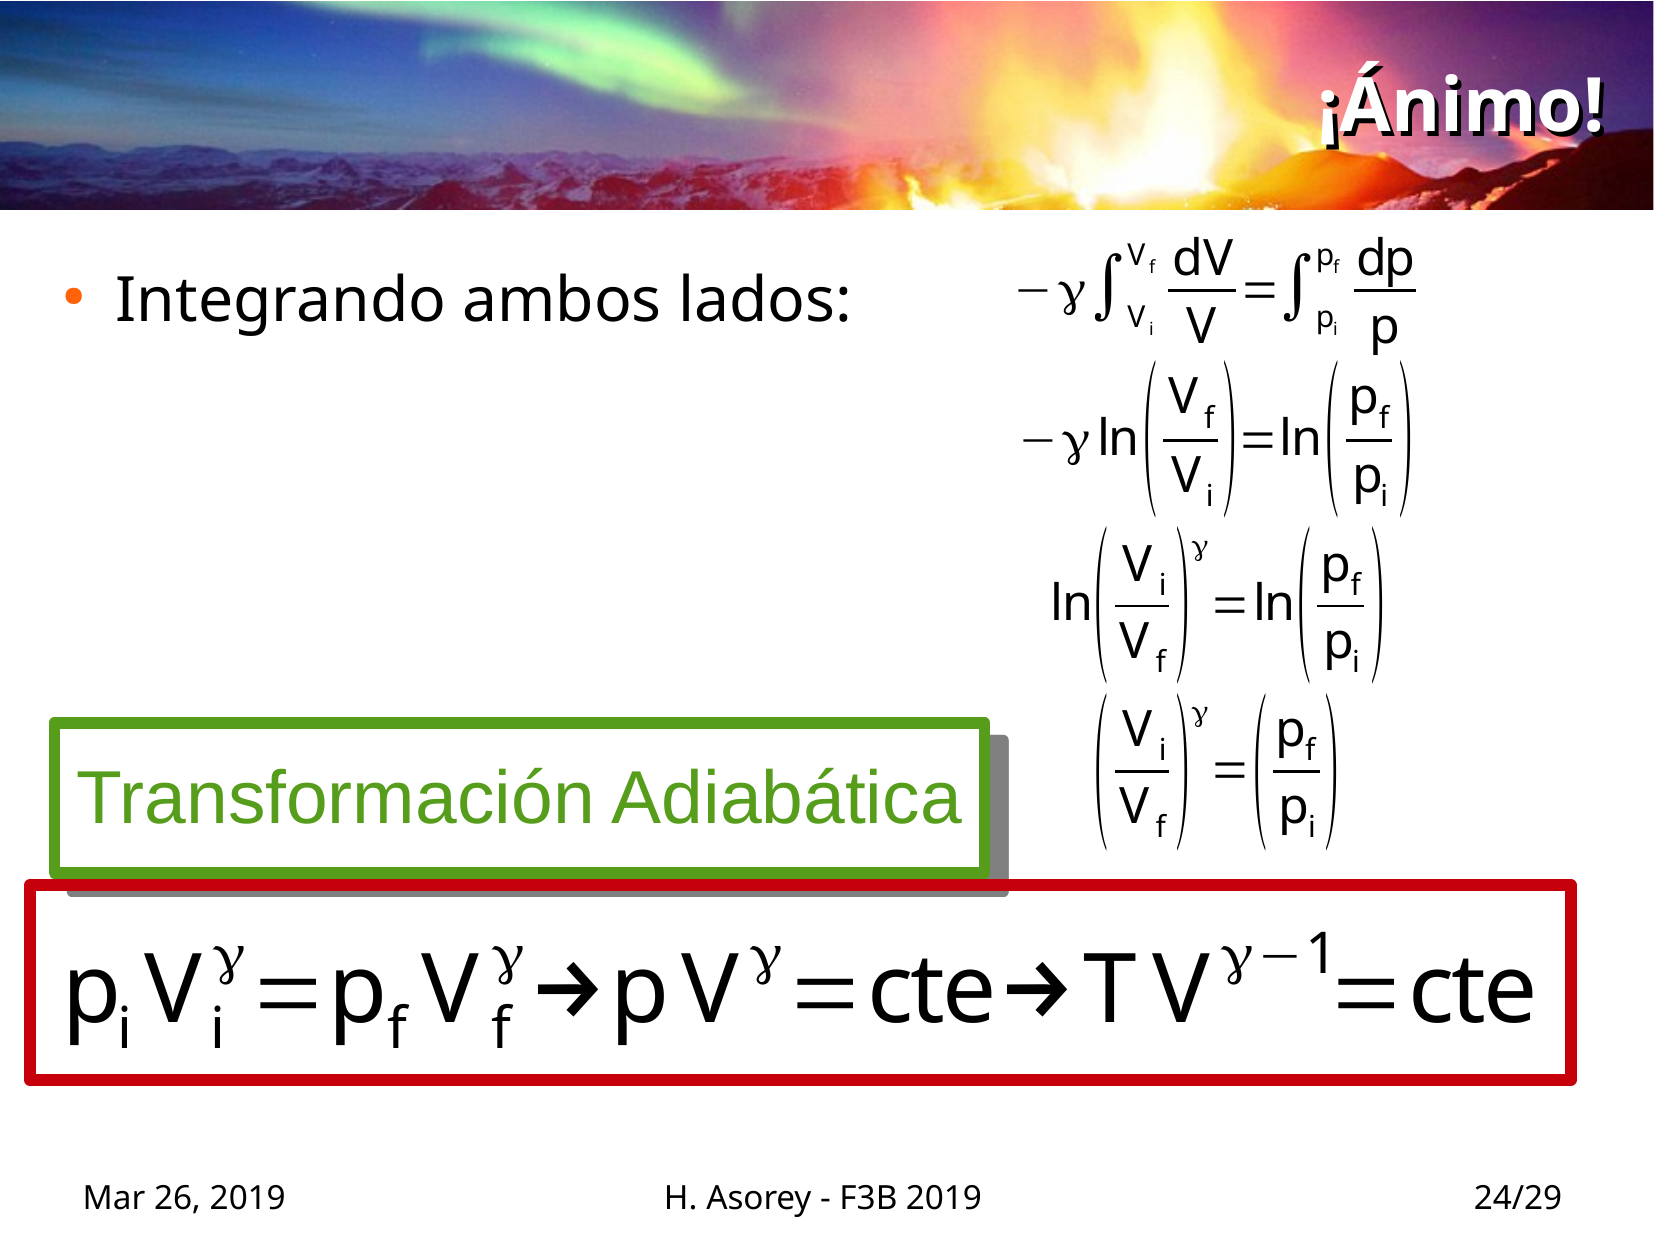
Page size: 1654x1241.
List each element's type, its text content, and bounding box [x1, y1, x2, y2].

picture [0, 1, 1654, 210]
title ¡Ánimo! [45, 15, 1606, 191]
chart [56, 918, 1542, 1064]
list Integrando ambos lados: [45, 255, 1606, 1156]
text_box Transformación Adiabática [54, 722, 985, 873]
list Integrando ambos lados: [45, 891, 1565, 1074]
chart [1007, 226, 1425, 854]
